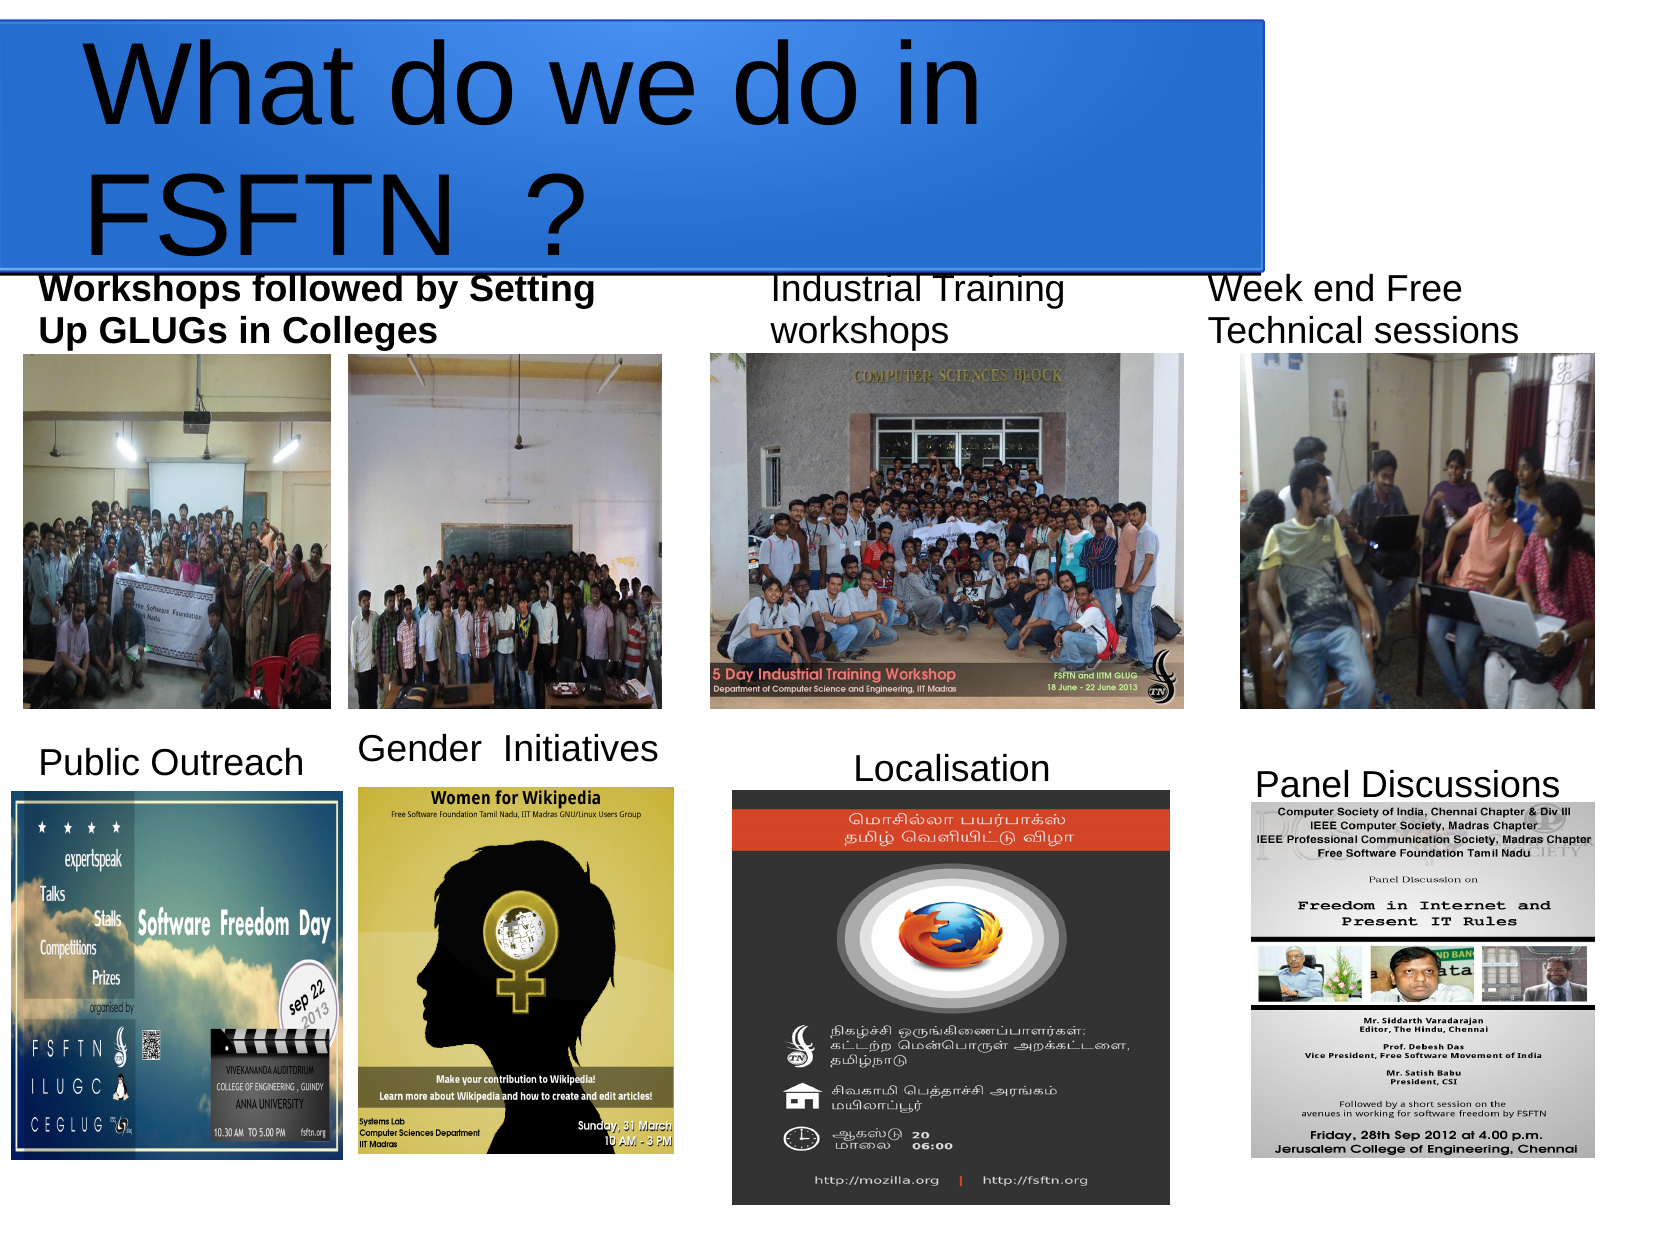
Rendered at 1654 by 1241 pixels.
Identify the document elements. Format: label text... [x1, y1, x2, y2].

picture [732, 790, 1170, 1205]
text_box Industrial Training workshops [755, 259, 1192, 401]
picture [358, 826, 674, 1154]
text_box Week end Free Technical sessions [1192, 259, 1607, 413]
picture [1240, 353, 1595, 709]
picture [710, 353, 1184, 709]
picture [1251, 802, 1595, 1158]
text_box Panel Discussions [1240, 755, 1583, 855]
text_box Workshops followed by Setting Up GLUGs in Colleges [23, 259, 755, 401]
picture [11, 791, 343, 1160]
text_box Gender Initiatives [342, 720, 910, 826]
picture [348, 401, 662, 709]
text_box Public Outreach [23, 734, 342, 791]
title What do we do in FSFTN ? [82, 19, 1235, 259]
text_box Localisation [838, 739, 1205, 839]
picture [23, 401, 331, 709]
